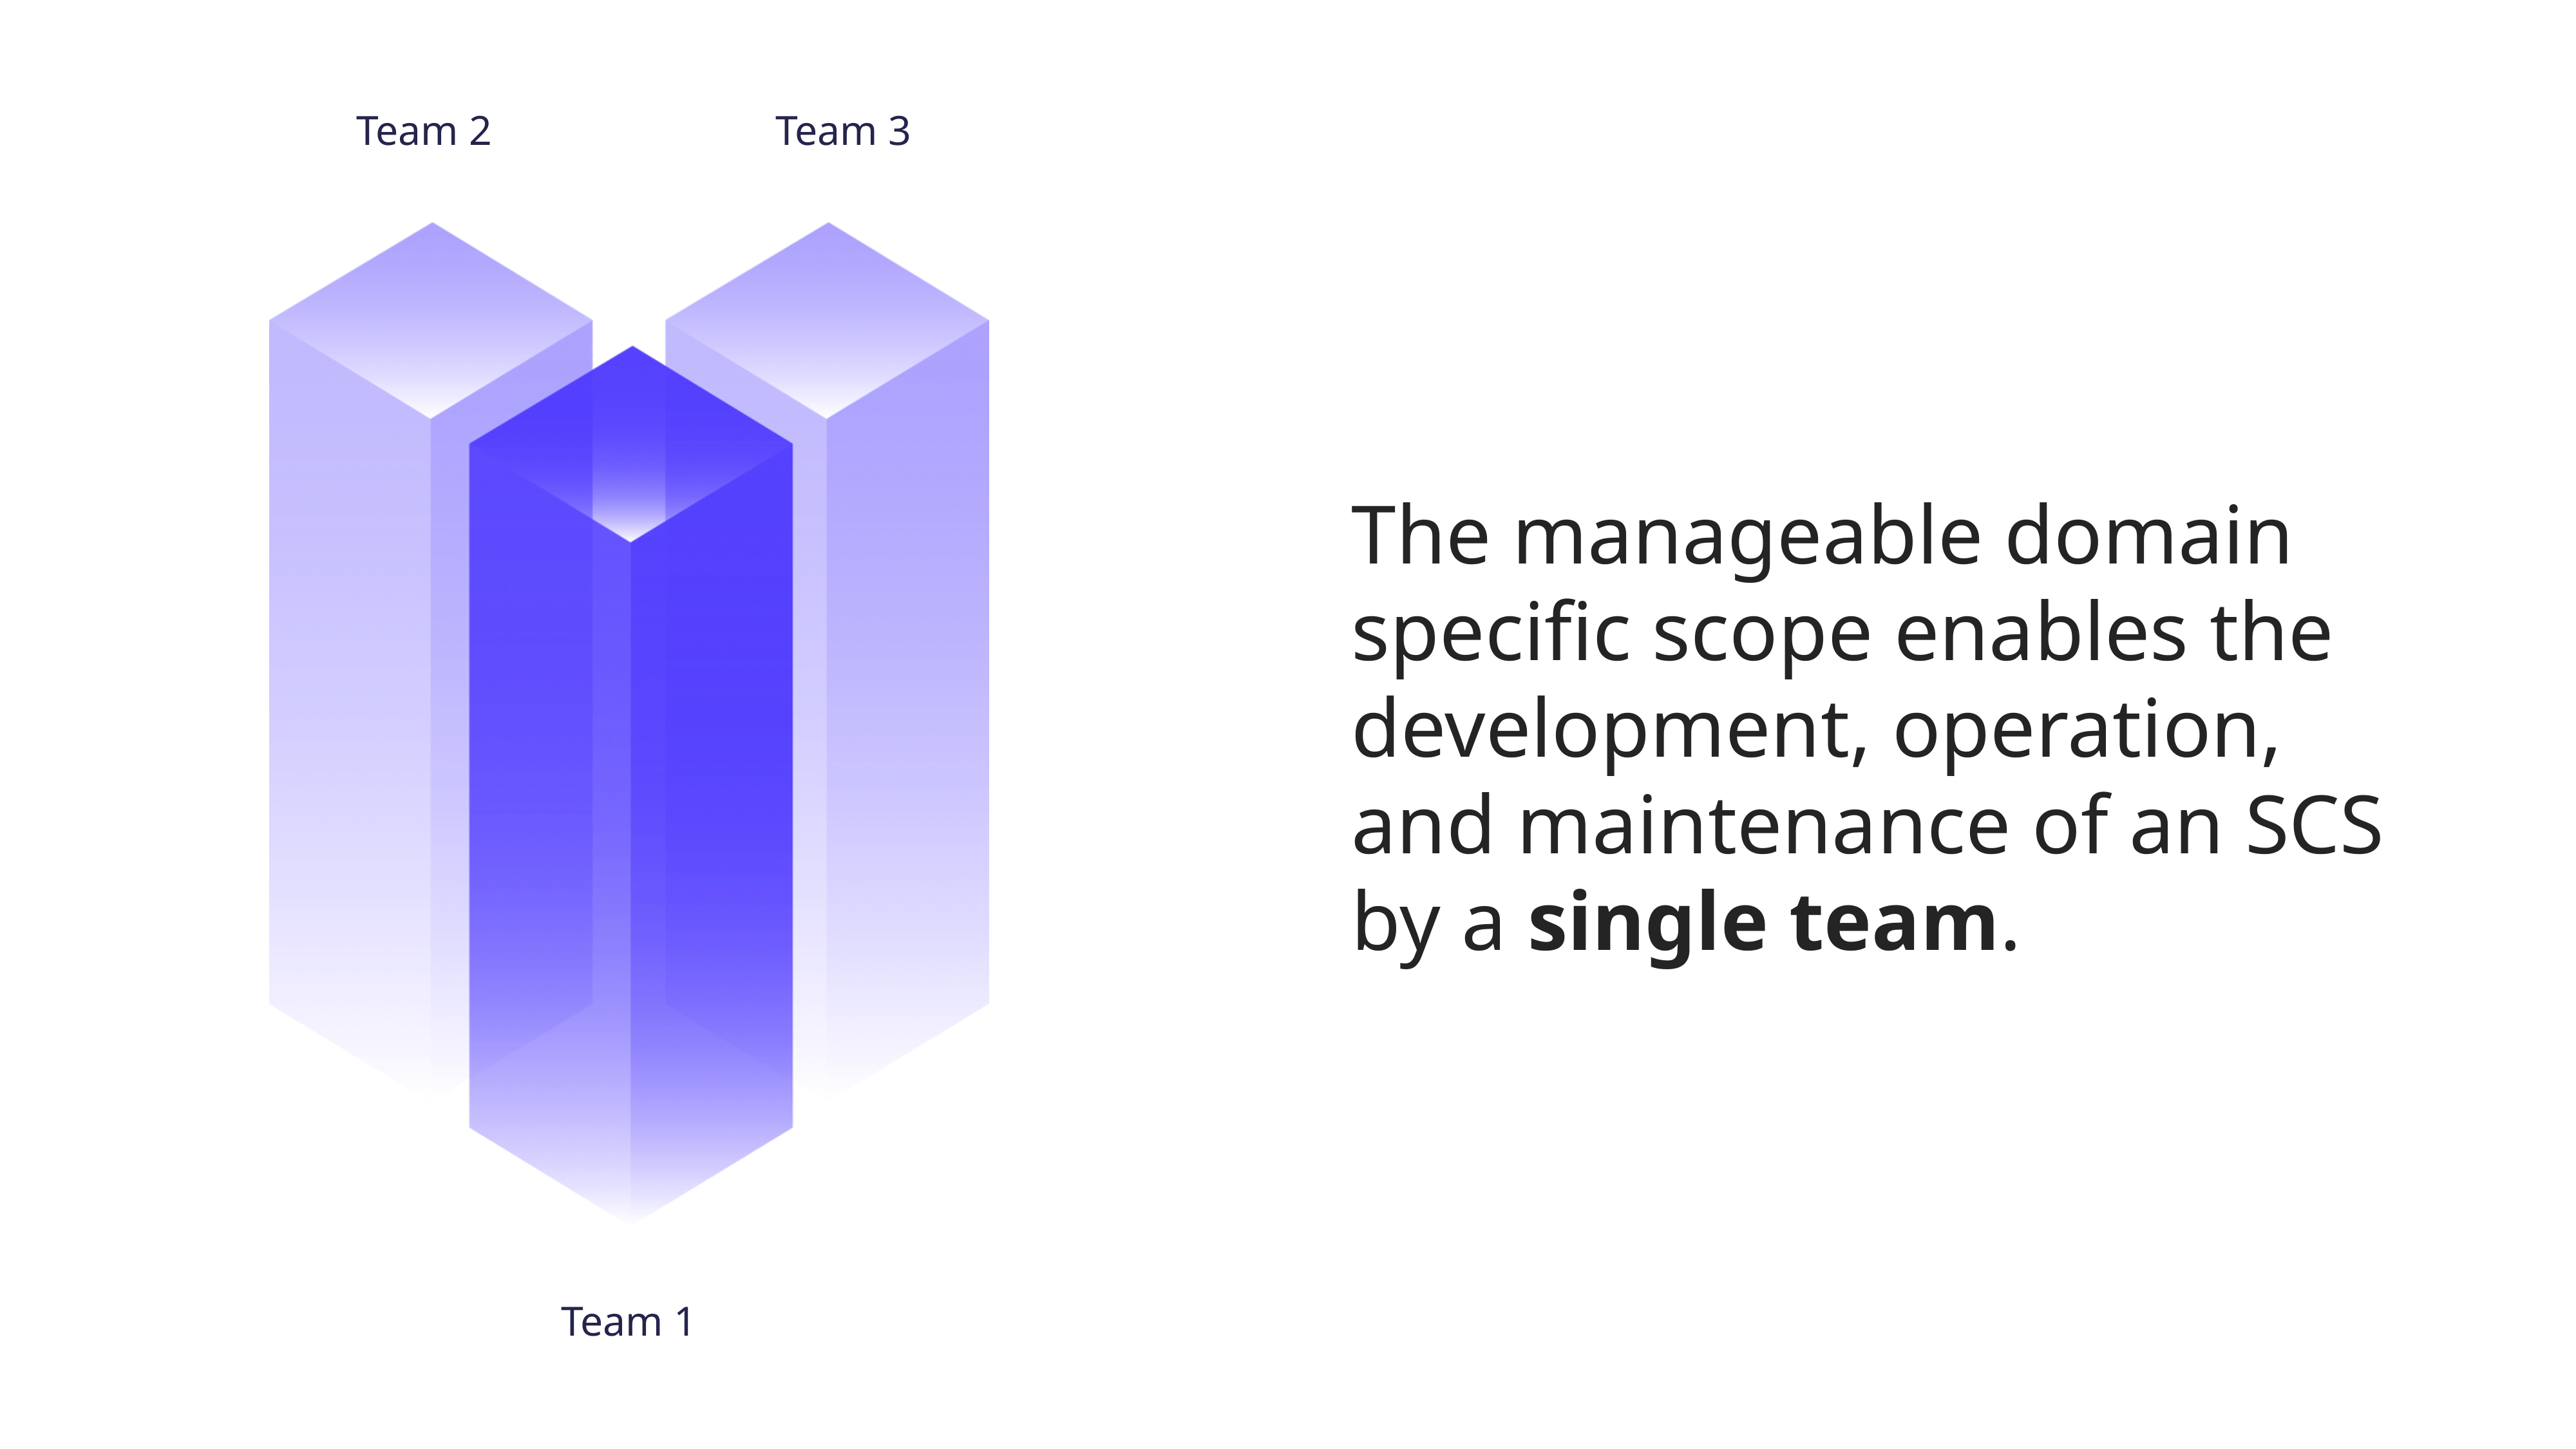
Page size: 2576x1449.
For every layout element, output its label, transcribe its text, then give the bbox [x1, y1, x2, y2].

list The manageable domain specific scope enables the development, operation, and maintenance of an SCS by a single team. [1351, 127, 2423, 1322]
text_box Team 3 [770, 99, 917, 158]
text_box Team 1 [555, 1290, 703, 1350]
text_box Team 2 [350, 99, 498, 158]
picture [269, 222, 989, 1227]
